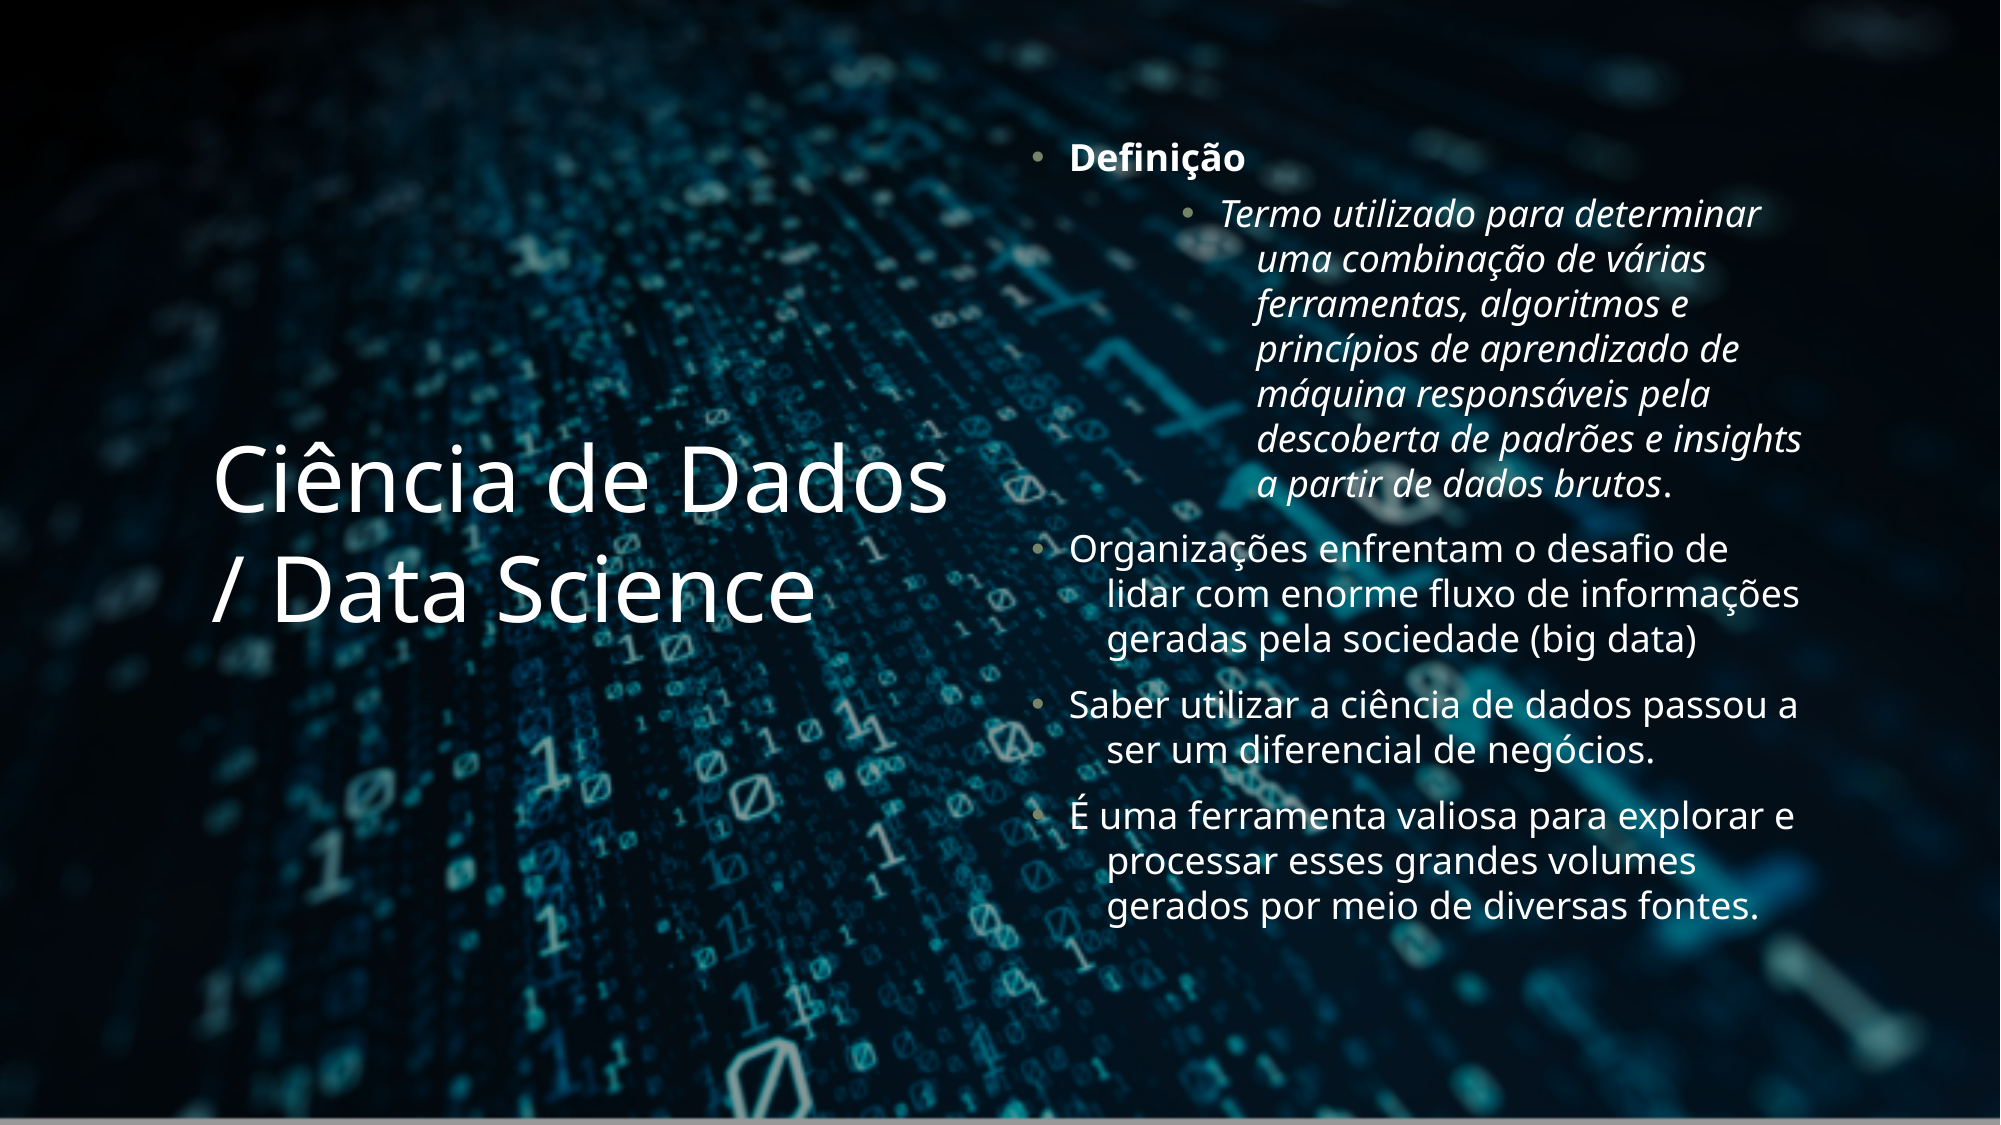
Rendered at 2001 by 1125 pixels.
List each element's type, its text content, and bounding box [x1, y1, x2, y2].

picture [0, 0, 2000, 1125]
title Ciência de Dados / Data Science [196, 119, 984, 943]
list Definição Termo utilizado para determinar uma combinação de várias ferramentas, algoritmos e princípios de aprendizado de máquina responsáveis pela descoberta de padrões e insights a partir de dados brutos. Organizações enfrentam o desafio de lidar com enorme fluxo de informações geradas pela sociedade (big data) Saber utilizar a ciência de dados passou a ser um diferencial de negócios. É uma ferramenta valiosa para explorar e processar esses grandes volumes gerados por meio de diversas fontes. [1016, 119, 1833, 943]
